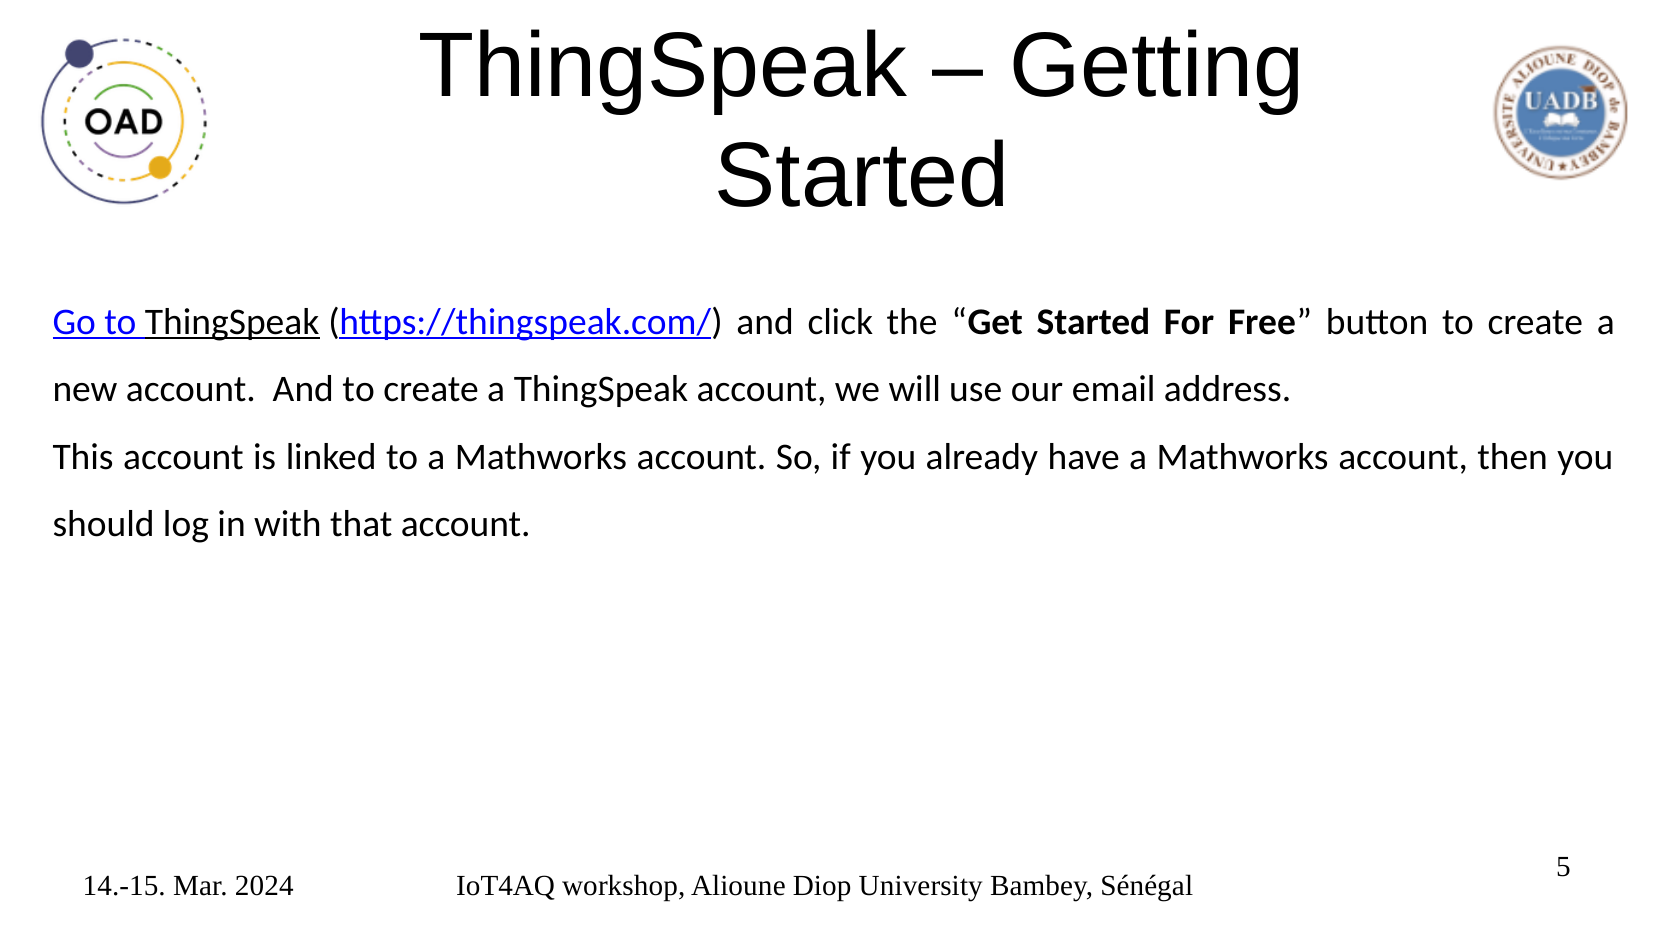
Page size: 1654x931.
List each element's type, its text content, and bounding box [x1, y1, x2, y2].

title ThingSpeak – Getting Started [278, 37, 1446, 193]
footer IoT4AQ workshop, Alioune Diop University Bambey, Sénégal [338, 866, 1313, 931]
slide_number 14.-15. Mar. 2024 [82, 866, 338, 931]
text_box Go to ThingSpeak (https://thingspeak.com/) and click the “Get Started For Free” button to create a new account. And to create a ThingSpeak account, we will use our email address. This account is linked to a Mathworks account. So, if you already have a Mathworks account, then you should log in with that account. [37, 266, 1630, 552]
picture [0, 24, 242, 225]
picture [1482, 37, 1641, 188]
slide_number <number> [1312, 847, 1571, 912]
